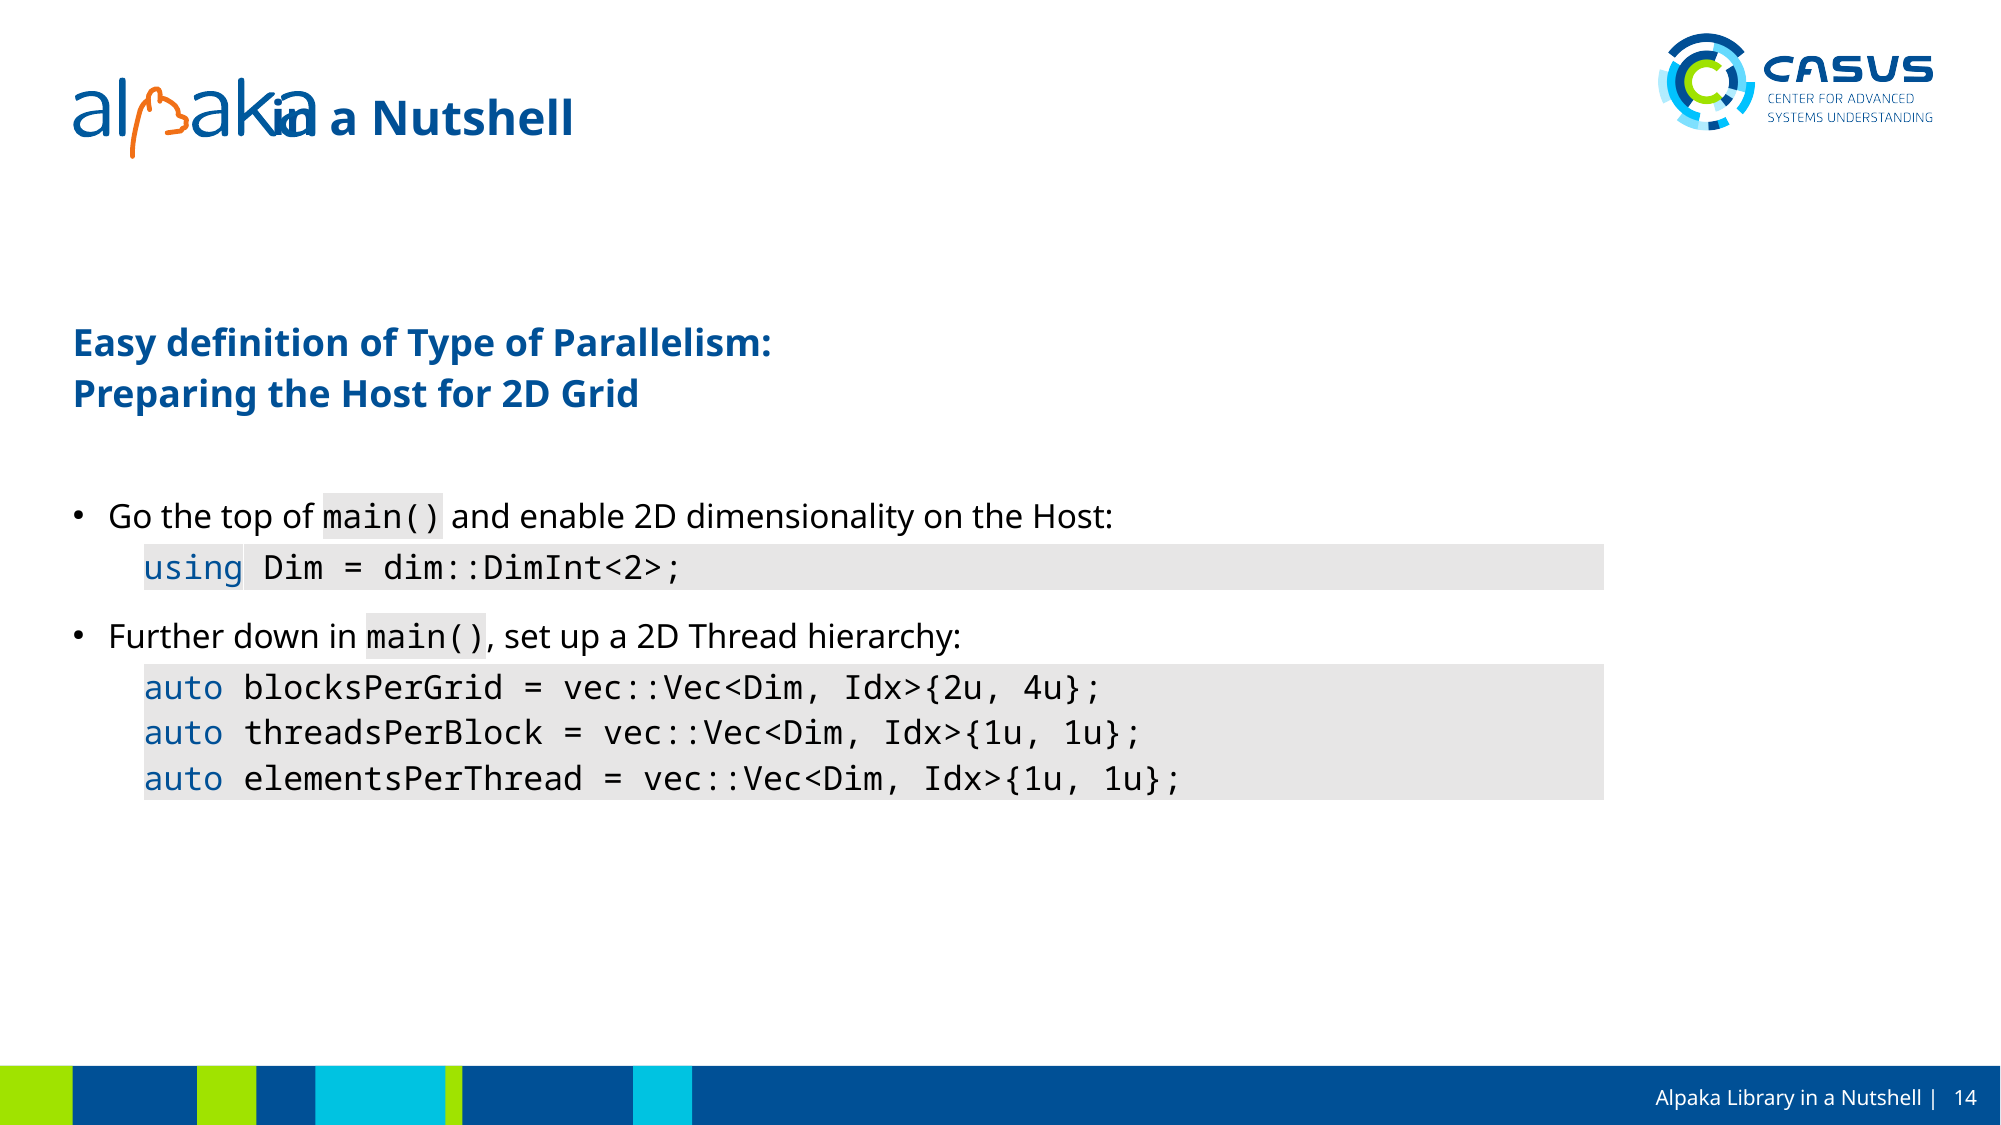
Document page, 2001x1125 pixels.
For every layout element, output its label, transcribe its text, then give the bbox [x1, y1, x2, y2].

title in a Nutshell [317, 82, 709, 151]
picture [72, 76, 317, 160]
picture [1658, 33, 1933, 131]
list Easy definition of Type of Parallelism: Preparing the Host for 2D Grid Go the top of main() and enable 2D dimensionality on the Host: using Dim = dim::DimInt<2>; Further down in main(), set up a 2D Thread hierarchy: auto blocksPerGrid = vec::Vec<Dim, Idx>{2u, 4u}; auto threadsPerBlock = vec::Vec<Dim, Idx>{1u, 1u}; auto elementsPerThread = vec::Vec<Dim, Idx>{1u, 1u}; [72, 316, 1620, 979]
